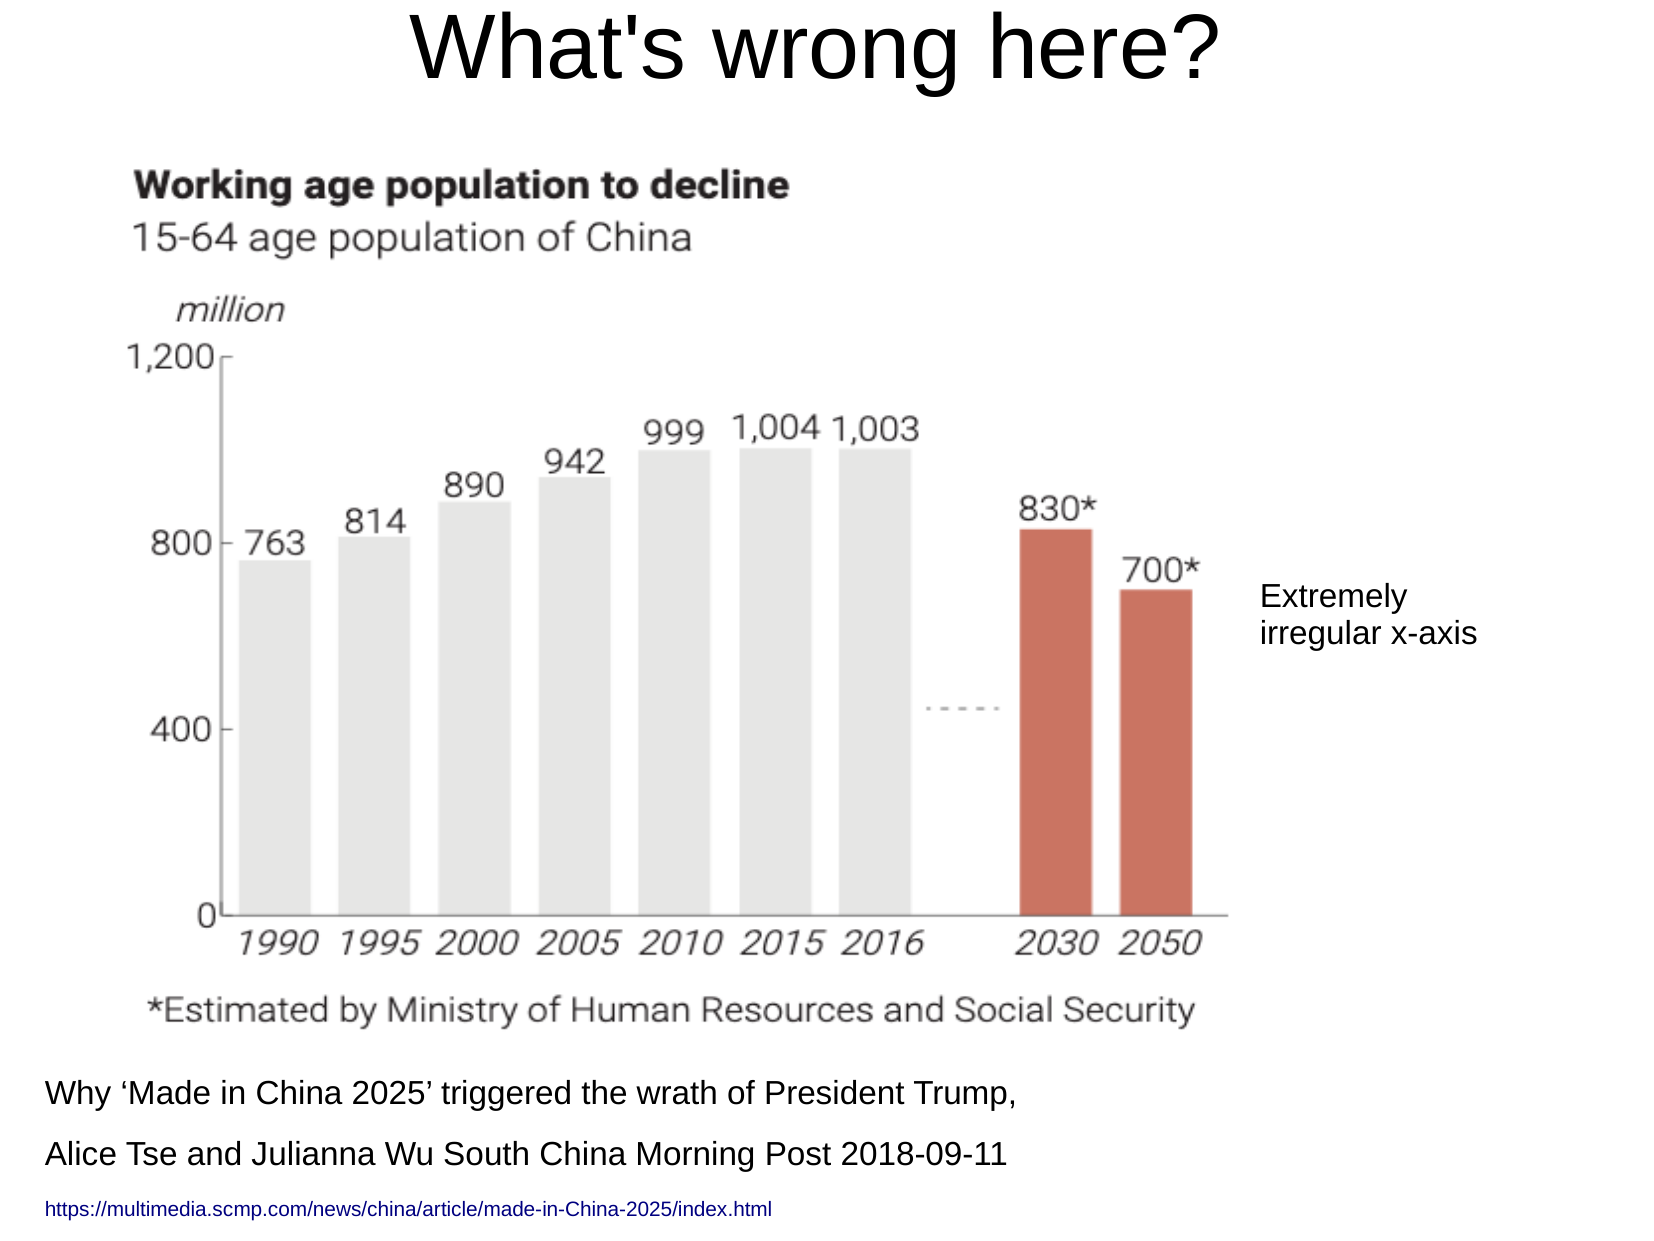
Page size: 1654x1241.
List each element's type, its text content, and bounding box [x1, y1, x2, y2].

text_box Why ‘Made in China 2025’ triggered the wrath of President Trump, Alice Tse and Julianna Wu South China Morning Post 2018-09-11 https://multimedia.scmp.com/news/china/article/made-in-China-2025/index.html [30, 1066, 1481, 1241]
picture [45, 121, 1324, 1066]
text_box Extremely irregular x-axis [1245, 570, 1518, 999]
title What's wrong here? [71, 0, 1561, 151]
